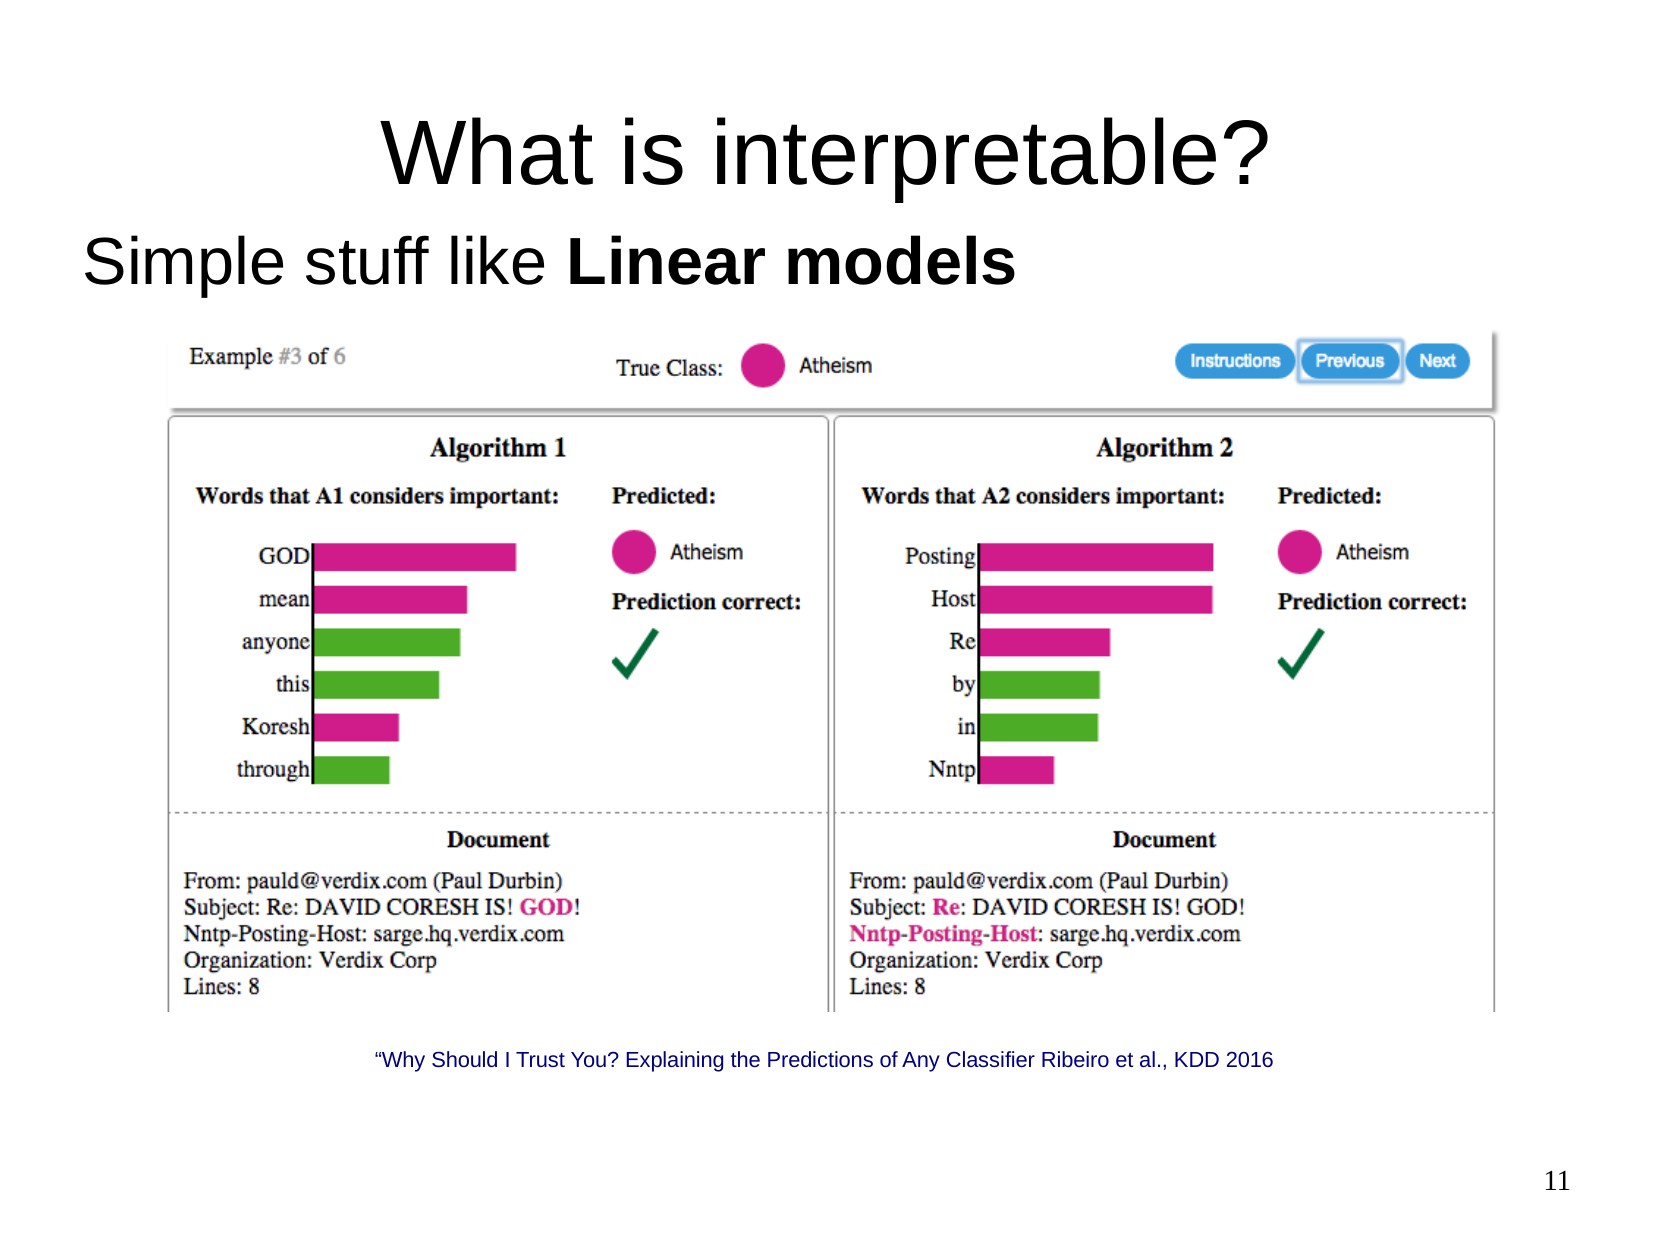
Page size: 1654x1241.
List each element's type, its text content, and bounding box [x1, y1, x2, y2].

text_box “Why Should I Trust You? Explaining the Predictions of Any Classifier Ribeiro et al., KDD 2016 [360, 1040, 1321, 1105]
picture [162, 329, 1504, 1012]
title What is interpretable? [82, 49, 1571, 223]
subtitle Simple stuff like Linear models [82, 223, 1621, 823]
